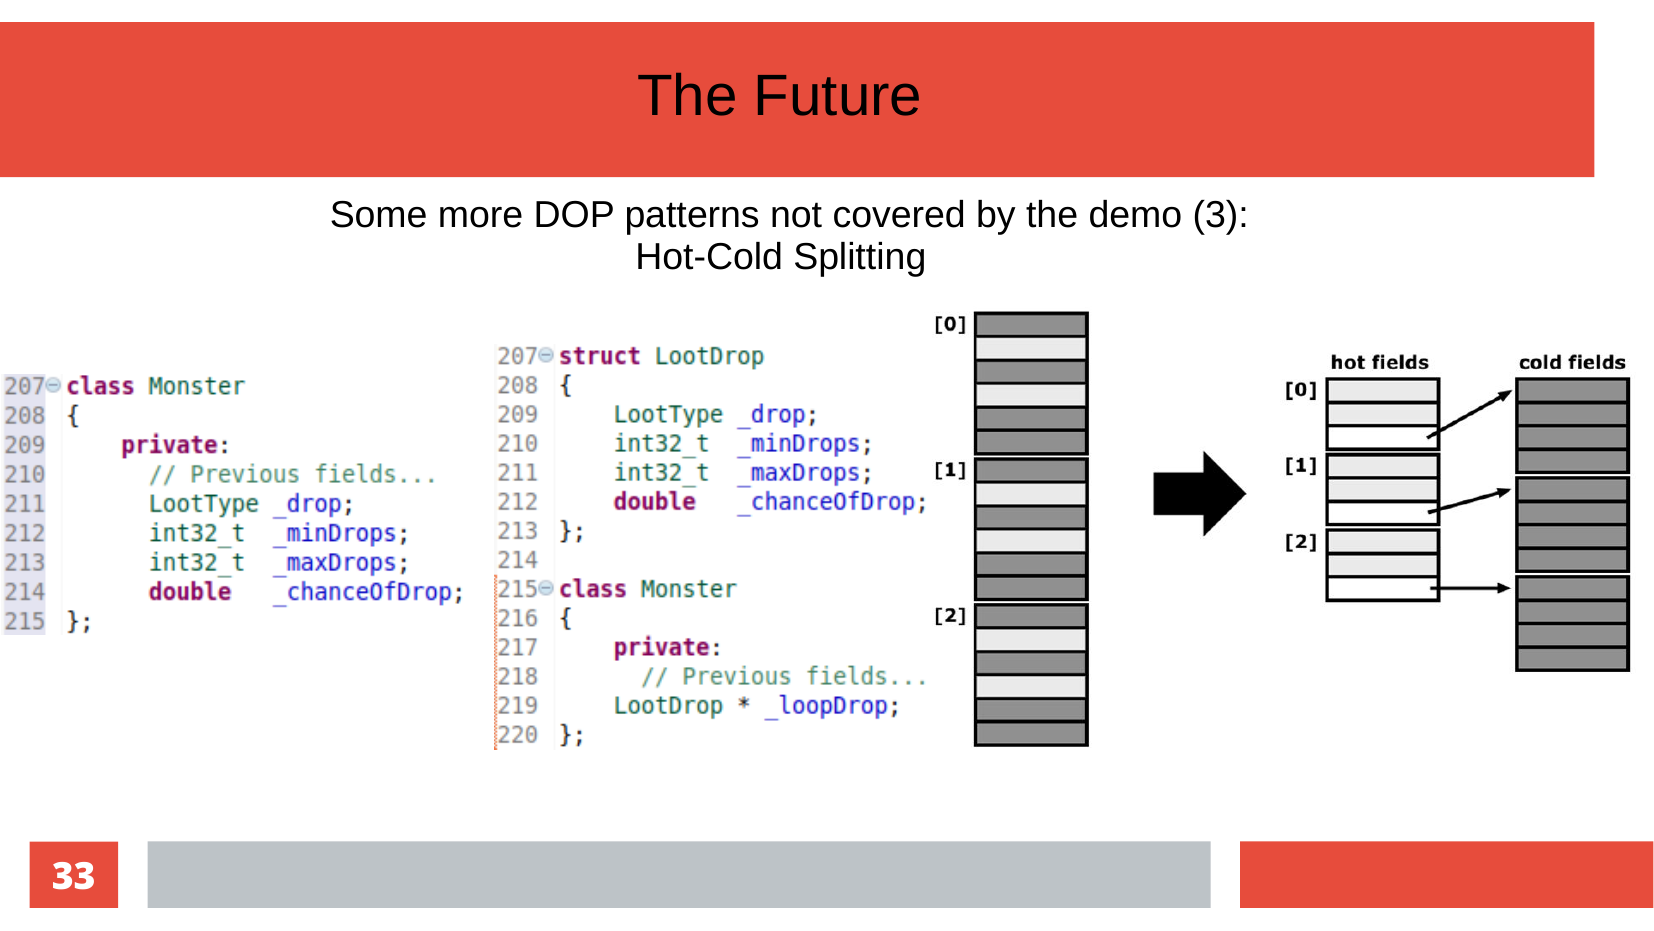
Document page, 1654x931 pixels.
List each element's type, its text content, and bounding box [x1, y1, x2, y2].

text_box The Future [270, 55, 1291, 136]
picture [932, 306, 1636, 751]
picture [1, 374, 466, 635]
picture [494, 344, 931, 751]
text_box Some more DOP patterns not covered by the demo (3): Hot-Cold Splitting [315, 186, 1321, 301]
